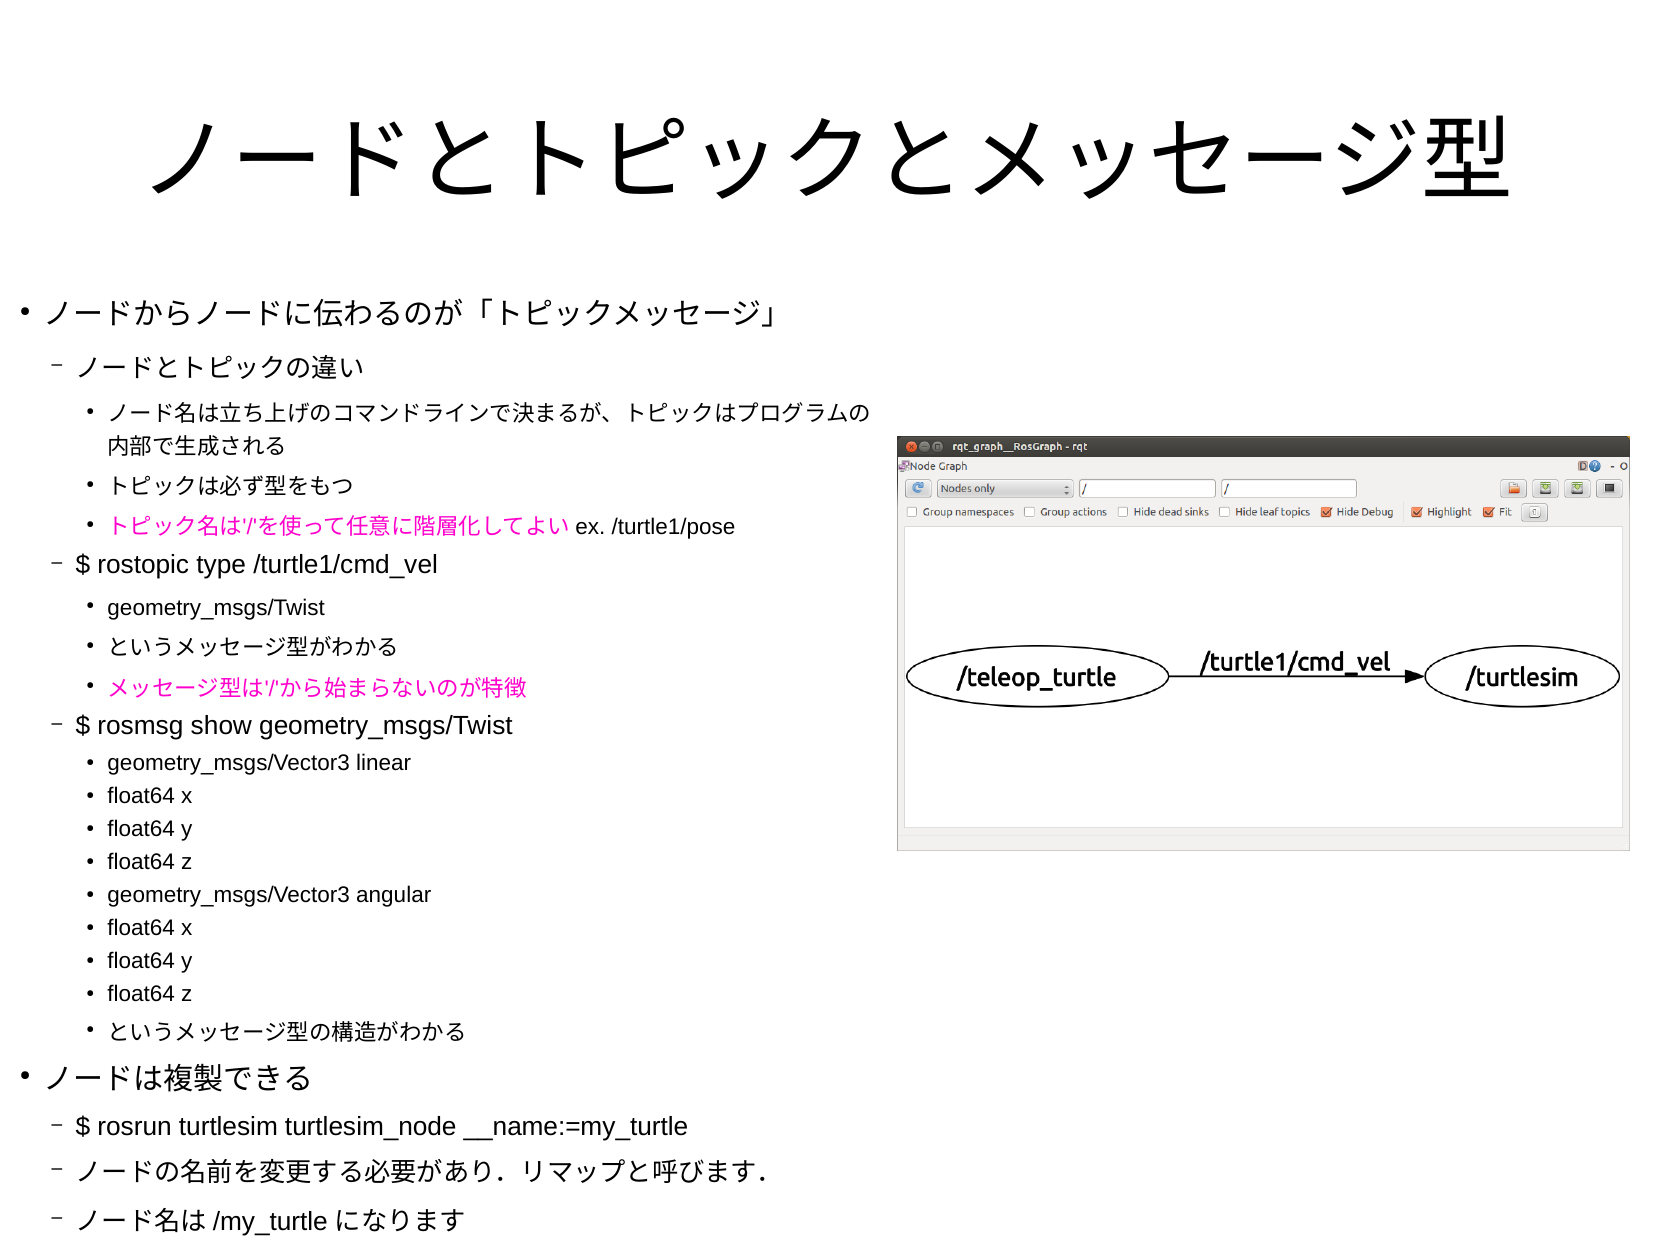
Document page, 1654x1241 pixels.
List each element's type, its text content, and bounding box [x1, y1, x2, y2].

picture [897, 436, 1630, 851]
title ノードとトピックとメッセージ型 [82, 49, 1571, 257]
list ノードからノードに伝わるのが「トピックメッセージ」 ノードとトピックの違い ノード名は立ち上げのコマンドラインで決まるが、トピックはプログラムの内部で生成される トピックは必ず型をもつ トピック名は'/'を使って任意に階層化してよい ex. /turtle1/pose $ rostopic type /turtle1/cmd_vel geometry_msgs/Twist というメッセージ型がわかる メッセージ型は'/'から始まらないのが特徴 $ rosmsg show geometry_msgs/Twist geometry_msgs/Vector3 linear float64 x float64 y float64 z geometry_msgs/Vector3 angular float64 x float64 y float64 z というメッセージ型の構造がわかる ノードは複製できる $ rosrun turtlesim turtlesim_node __name:=my_turtle ノードの名前を変更する必要があり．リマップと呼びます． ノード名は /my_turtle になります [11, 290, 875, 1241]
